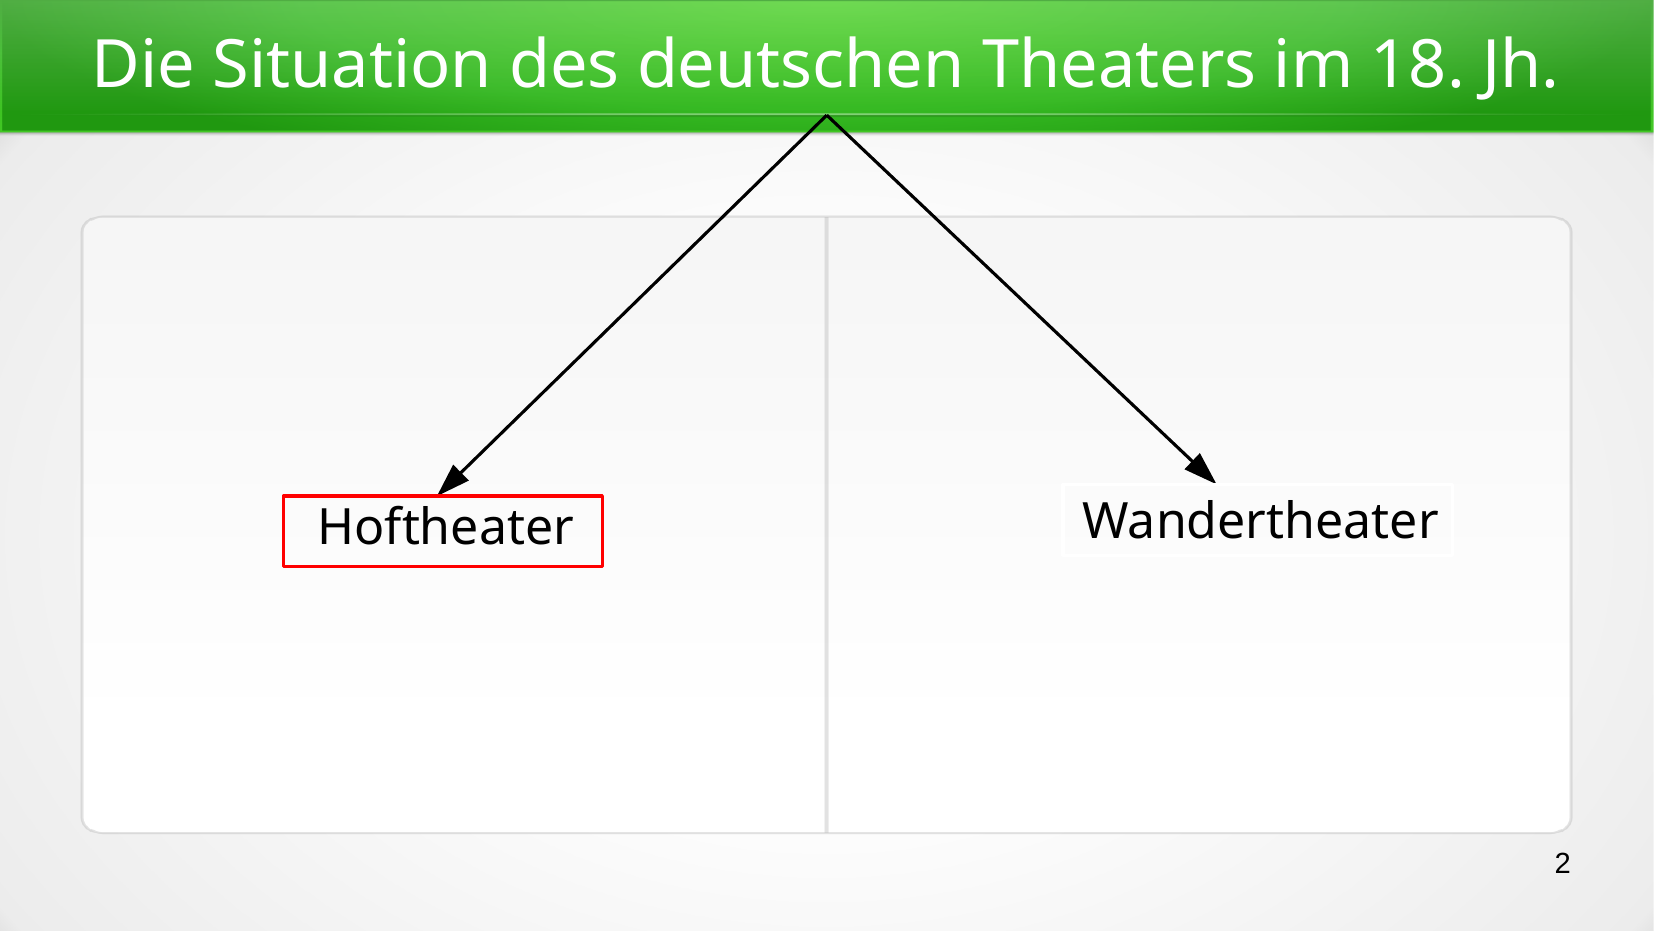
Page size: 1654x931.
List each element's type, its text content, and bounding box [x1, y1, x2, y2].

list Hoftheater [82, 217, 809, 833]
list Wandertheater [897, 211, 1624, 827]
list Wandertheater [1065, 486, 1451, 554]
picture [0, 0, 1654, 931]
title Die Situation des deutschen Theaters im 18. Jh. [82, 8, 1571, 116]
list Hoftheater [285, 498, 601, 565]
